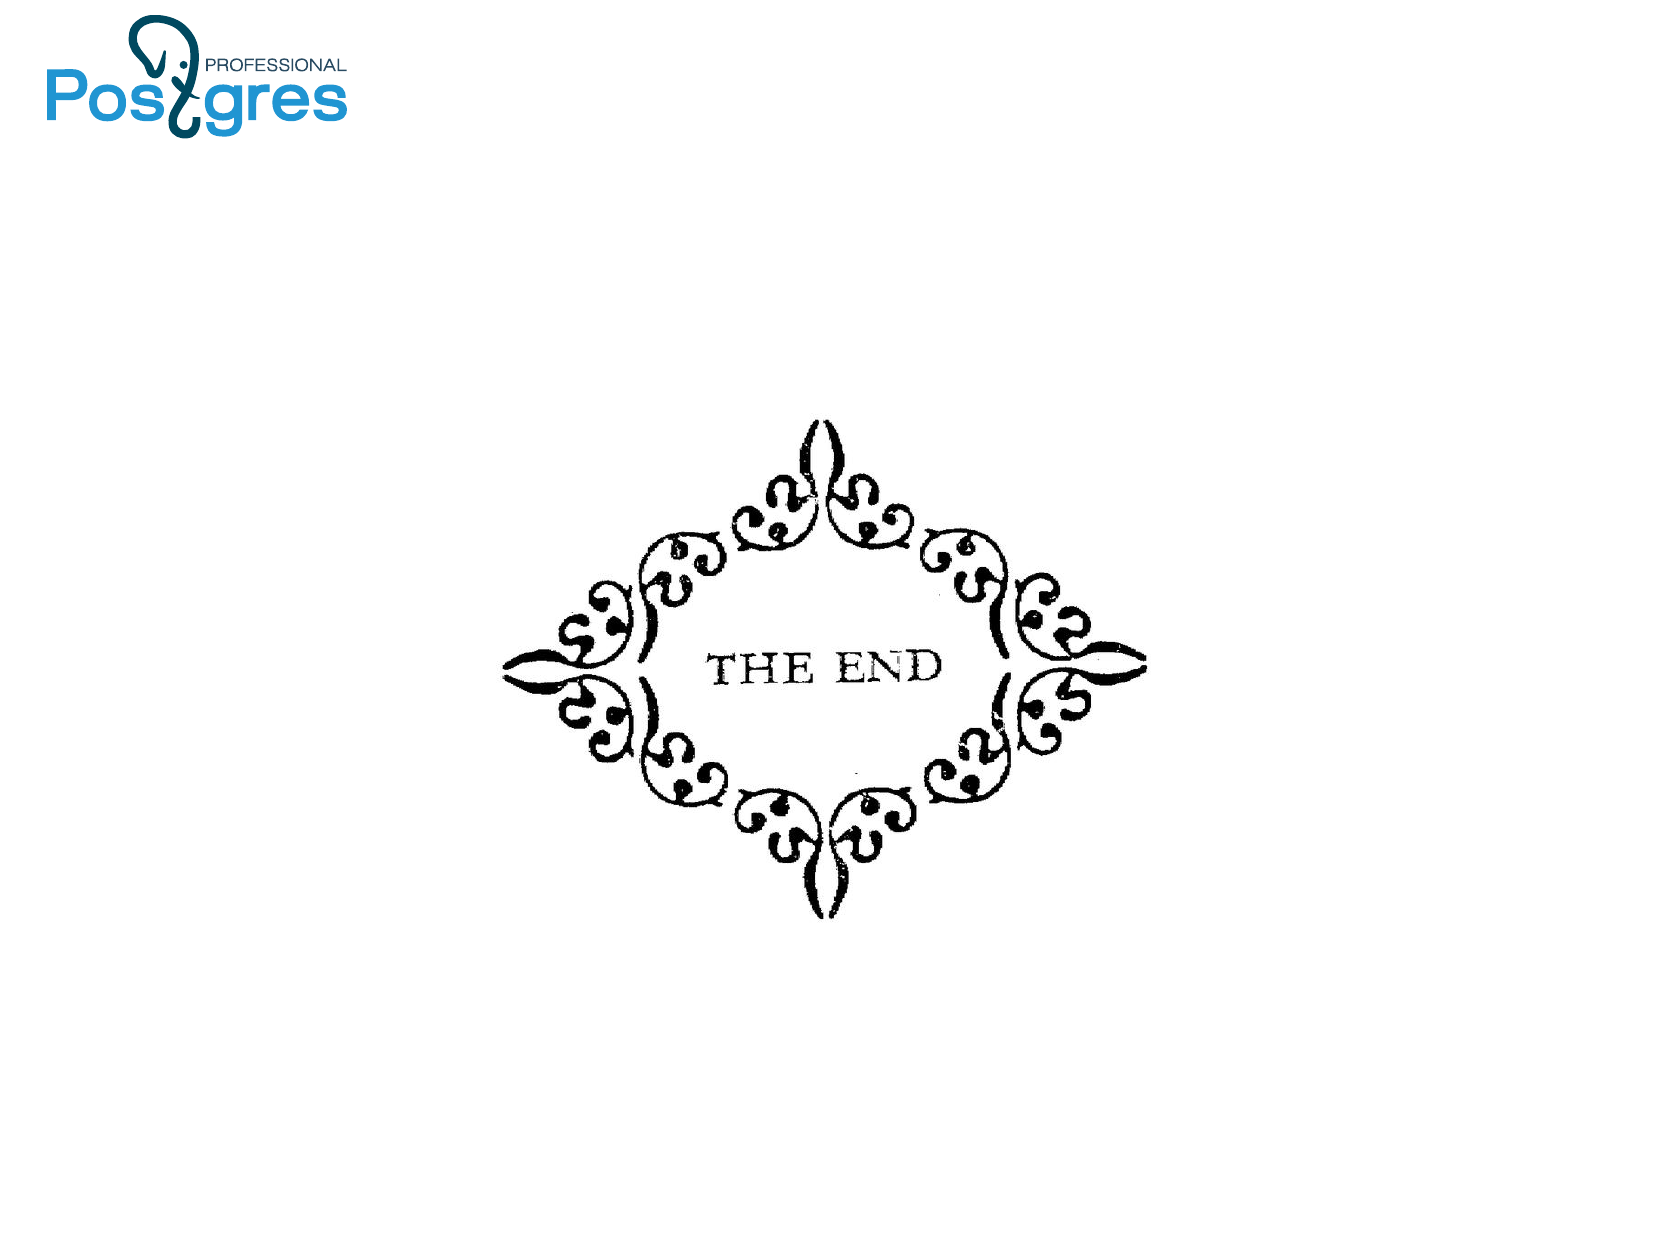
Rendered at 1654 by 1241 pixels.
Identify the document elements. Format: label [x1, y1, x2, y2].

picture [496, 413, 1151, 923]
